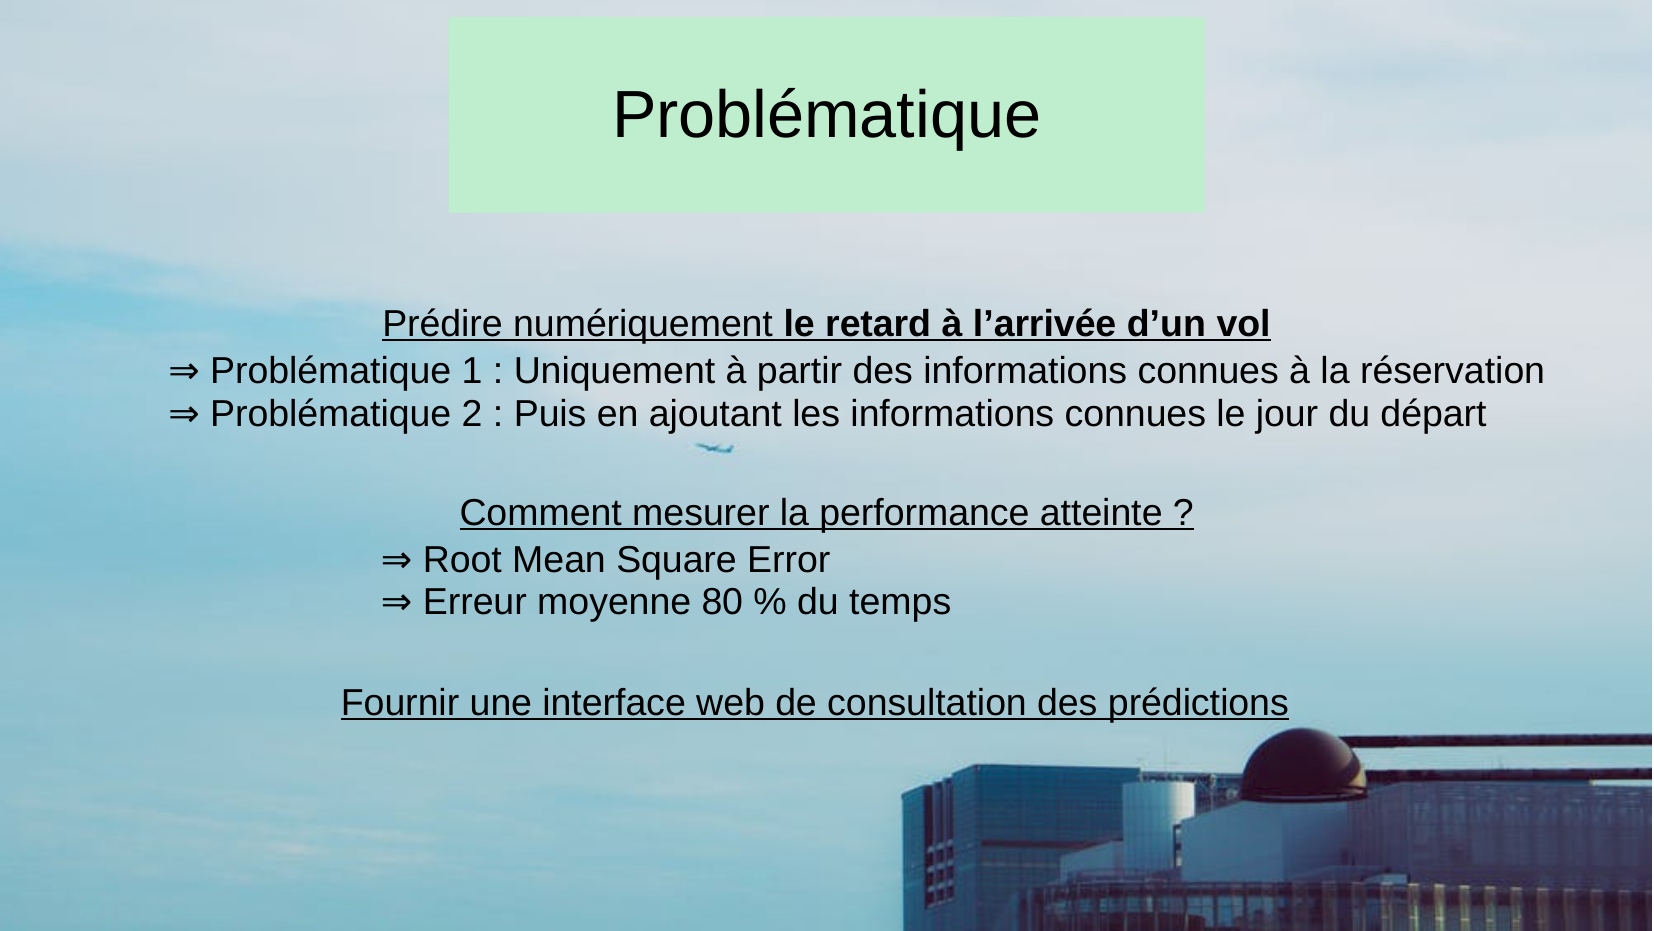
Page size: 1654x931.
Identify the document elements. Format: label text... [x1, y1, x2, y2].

text_box Comment mesurer la performance atteinte ? [307, 484, 1347, 544]
text_box ⇒ Root Mean Square Error ⇒ Erreur moyenne 80 % du temps [366, 531, 1453, 631]
title Problématique [448, 17, 1205, 213]
picture [0, 0, 1652, 931]
text_box Fournir une interface web de consultation des prédictions [295, 590, 1335, 732]
text_box ⇒ Problématique 1 : Uniquement à partir des informations connues à la réservation ⇒ Problématique 2 : Puis en ajoutant les informations connues le jour du départ [153, 342, 1595, 484]
text_box Prédire numériquement le retard à l’arrivée d’un vol [307, 295, 1347, 342]
